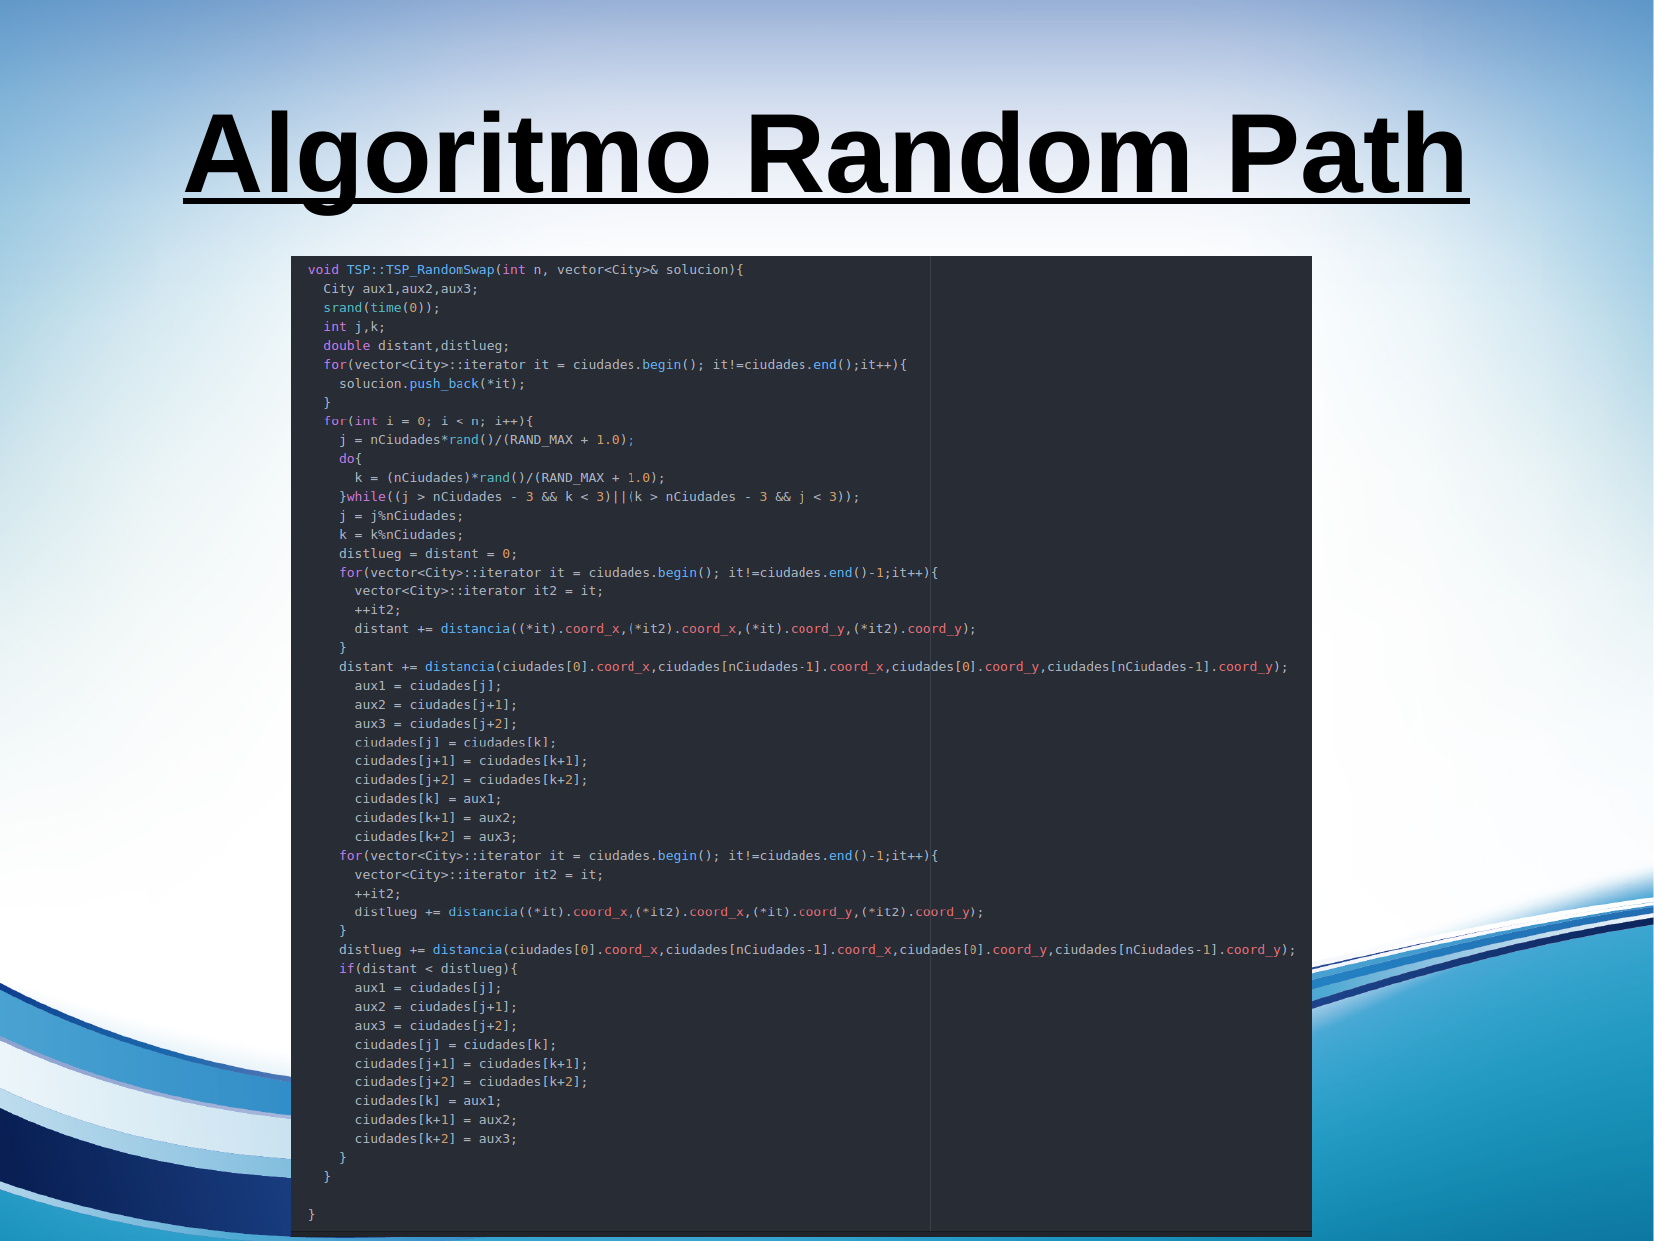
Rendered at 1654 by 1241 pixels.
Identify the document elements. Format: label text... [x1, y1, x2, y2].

picture [0, 0, 1654, 1241]
title Algoritmo Random Path [82, 49, 1571, 257]
